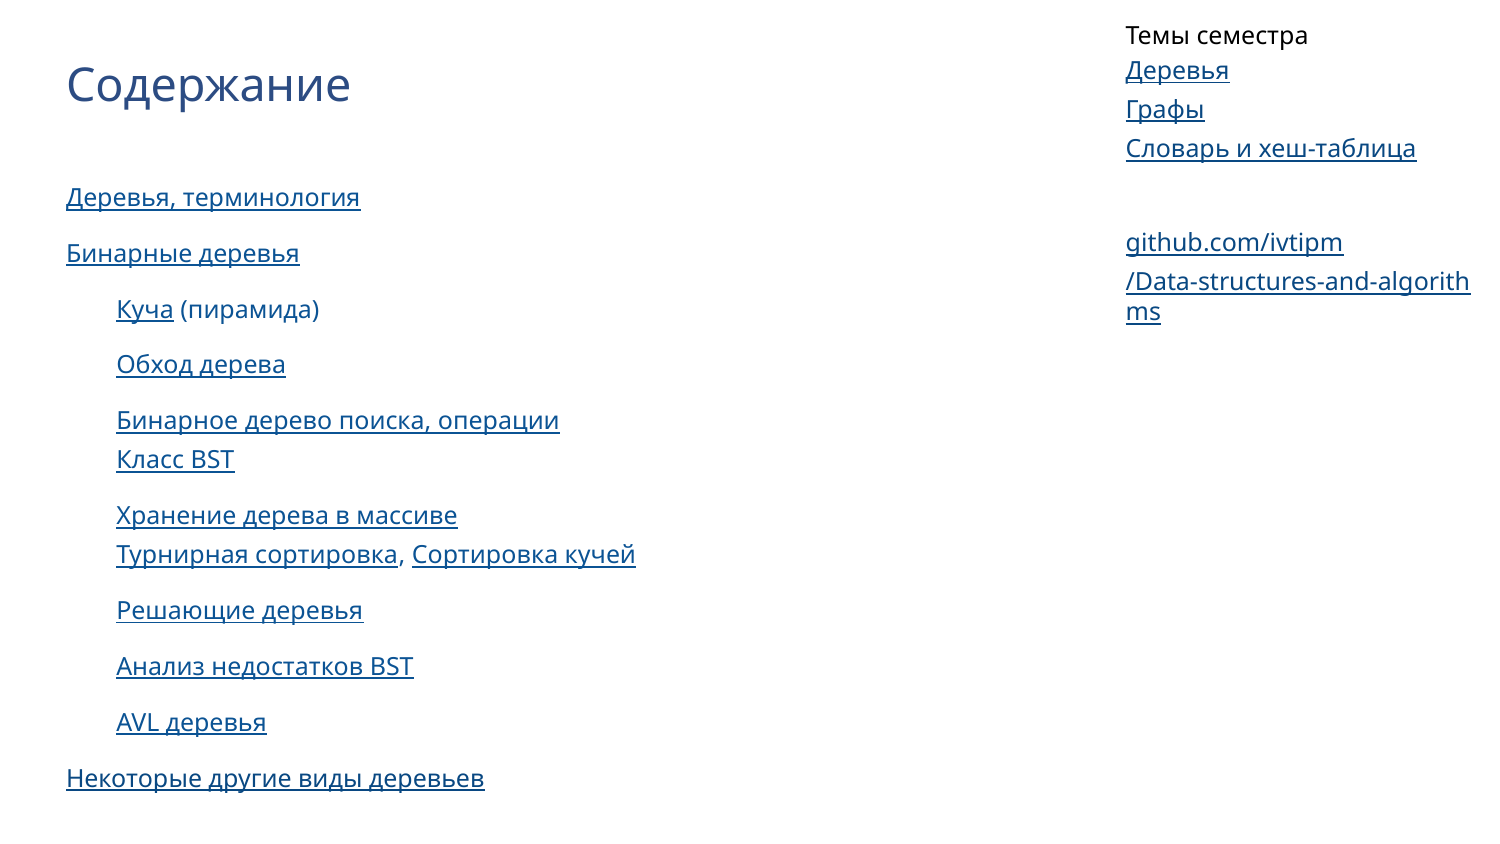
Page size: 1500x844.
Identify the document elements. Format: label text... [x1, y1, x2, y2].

title Содержание [51, 36, 1110, 131]
list Деревья, терминология Бинарные деревья Куча (пирамида) Обход дерева Бинарное дерево поиска, операции Класс BST Хранение дерева в массиве Турнирная сортировка, Сортировка кучей Решающие деревья Анализ недостатков BST AVL деревья Некоторые другие виды деревьев [51, 159, 1449, 815]
text_box Темы семестра Деревья Графы Словарь и хеш-таблица github.com/ivtipm/Data-structures-and-algorithms [1110, 0, 1500, 315]
